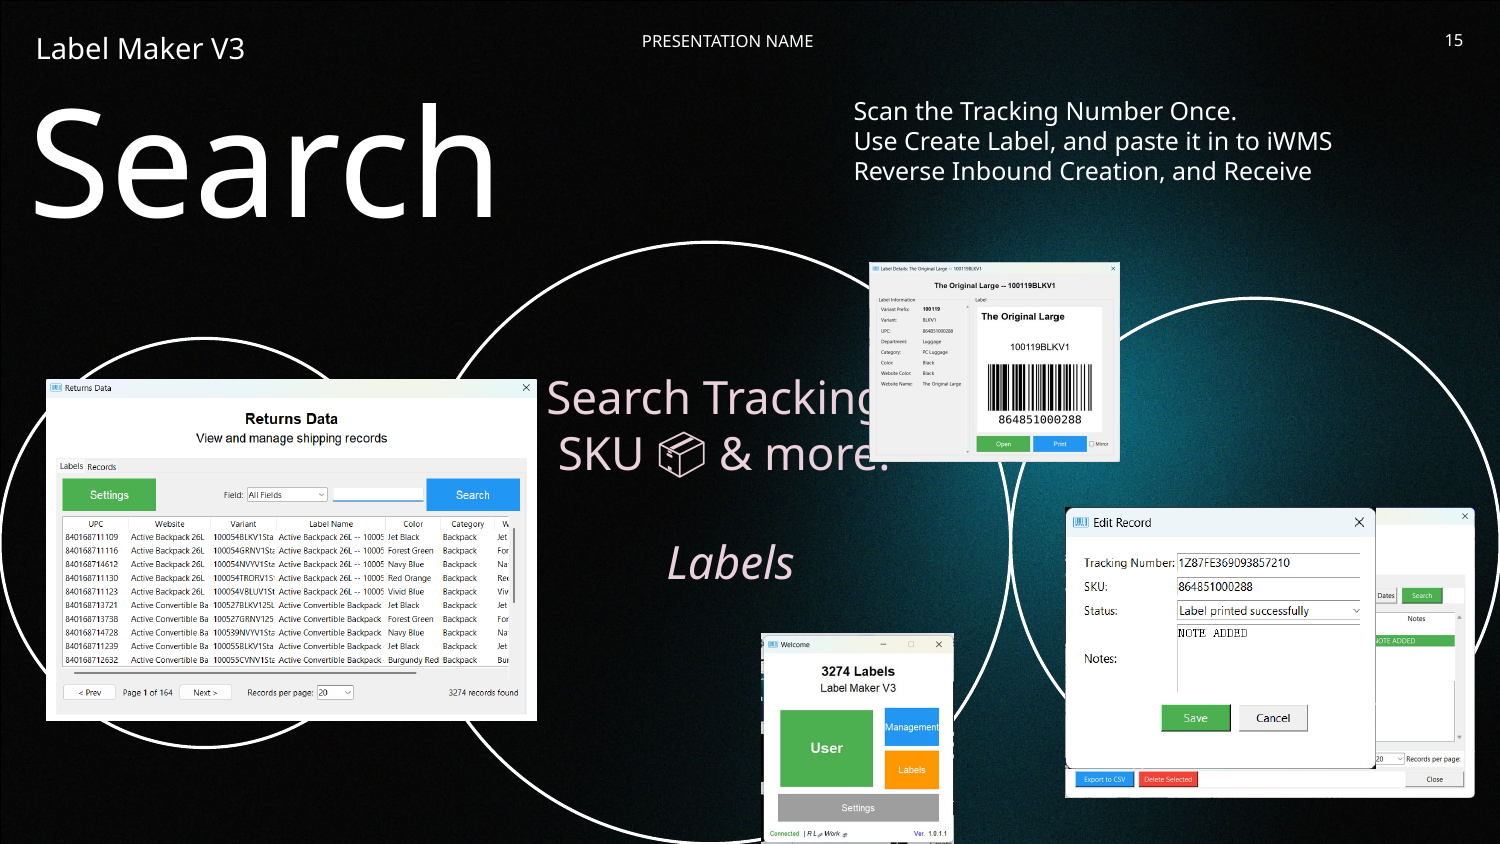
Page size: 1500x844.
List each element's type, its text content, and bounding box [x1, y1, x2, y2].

picture [3, 3, 1500, 844]
title Search [13, 87, 838, 239]
subtitle Label Maker V3 [20, 15, 624, 67]
title Search Tracking#🔖 SKU 📦 & more. Labels [525, 329, 935, 739]
slide_number <number> [1388, 14, 1479, 66]
list Scan the Tracking Number Once. Use Create Label, and paste it in to iWMS Reverse Inbound Creation, and Receive [838, 80, 1440, 280]
